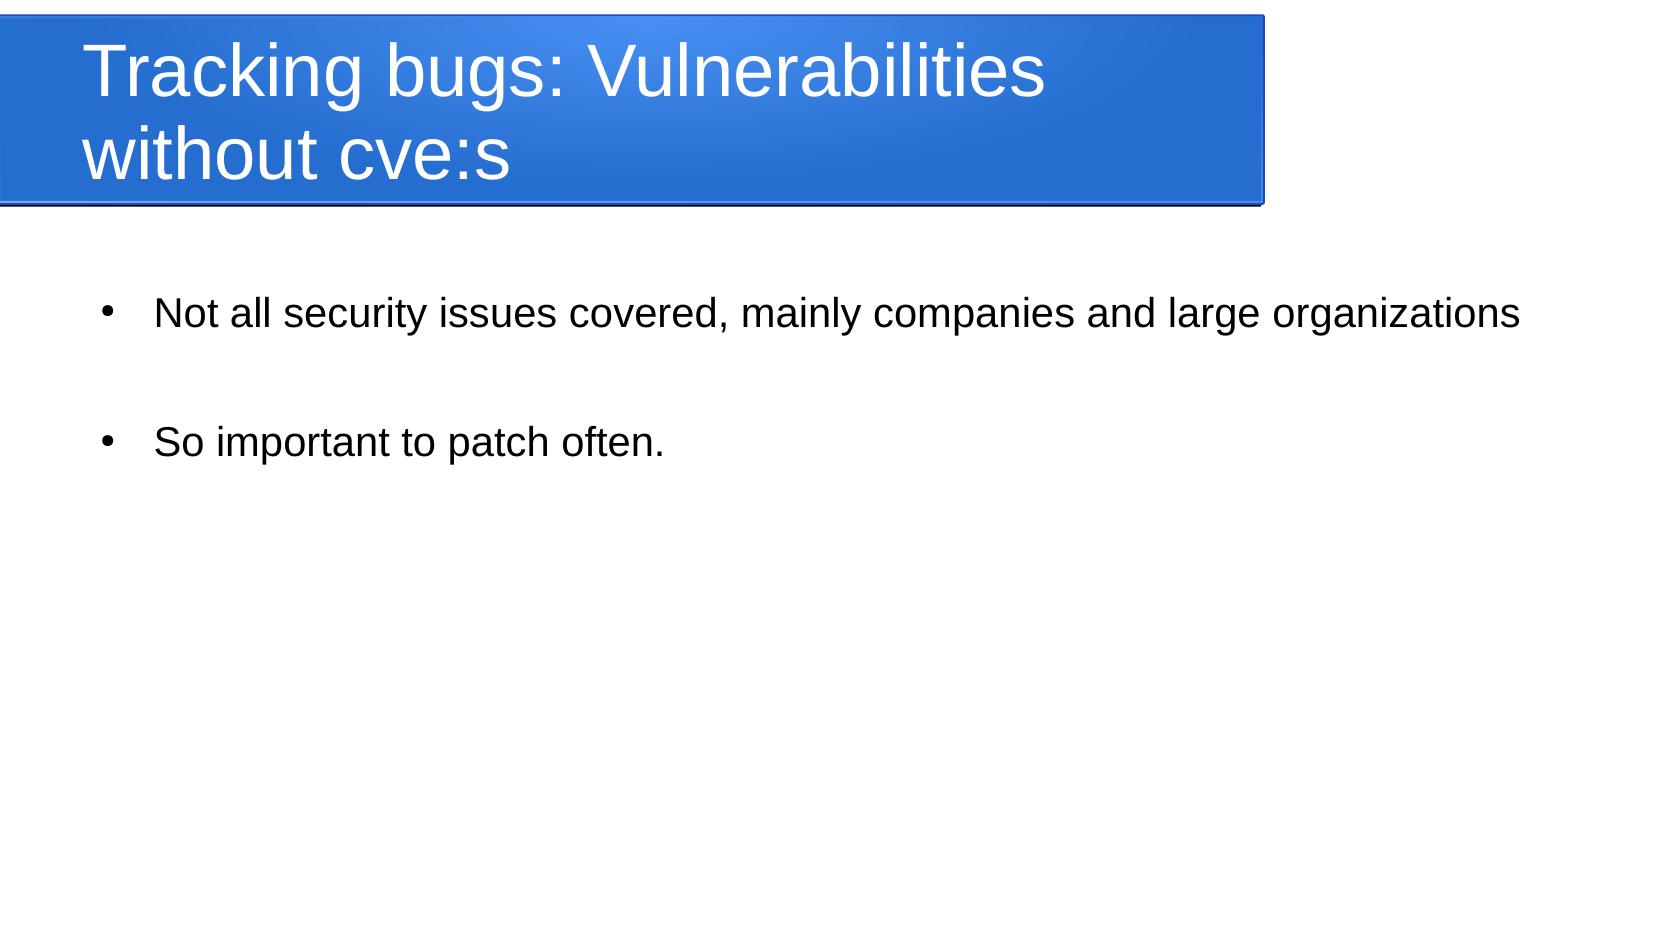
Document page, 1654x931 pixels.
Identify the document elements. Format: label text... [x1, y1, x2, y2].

title Tracking bugs: Vulnerabilities without cve:s [82, 29, 1235, 196]
list Not all security issues covered, mainly companies and large organizations So important to patch often. [82, 224, 1571, 764]
